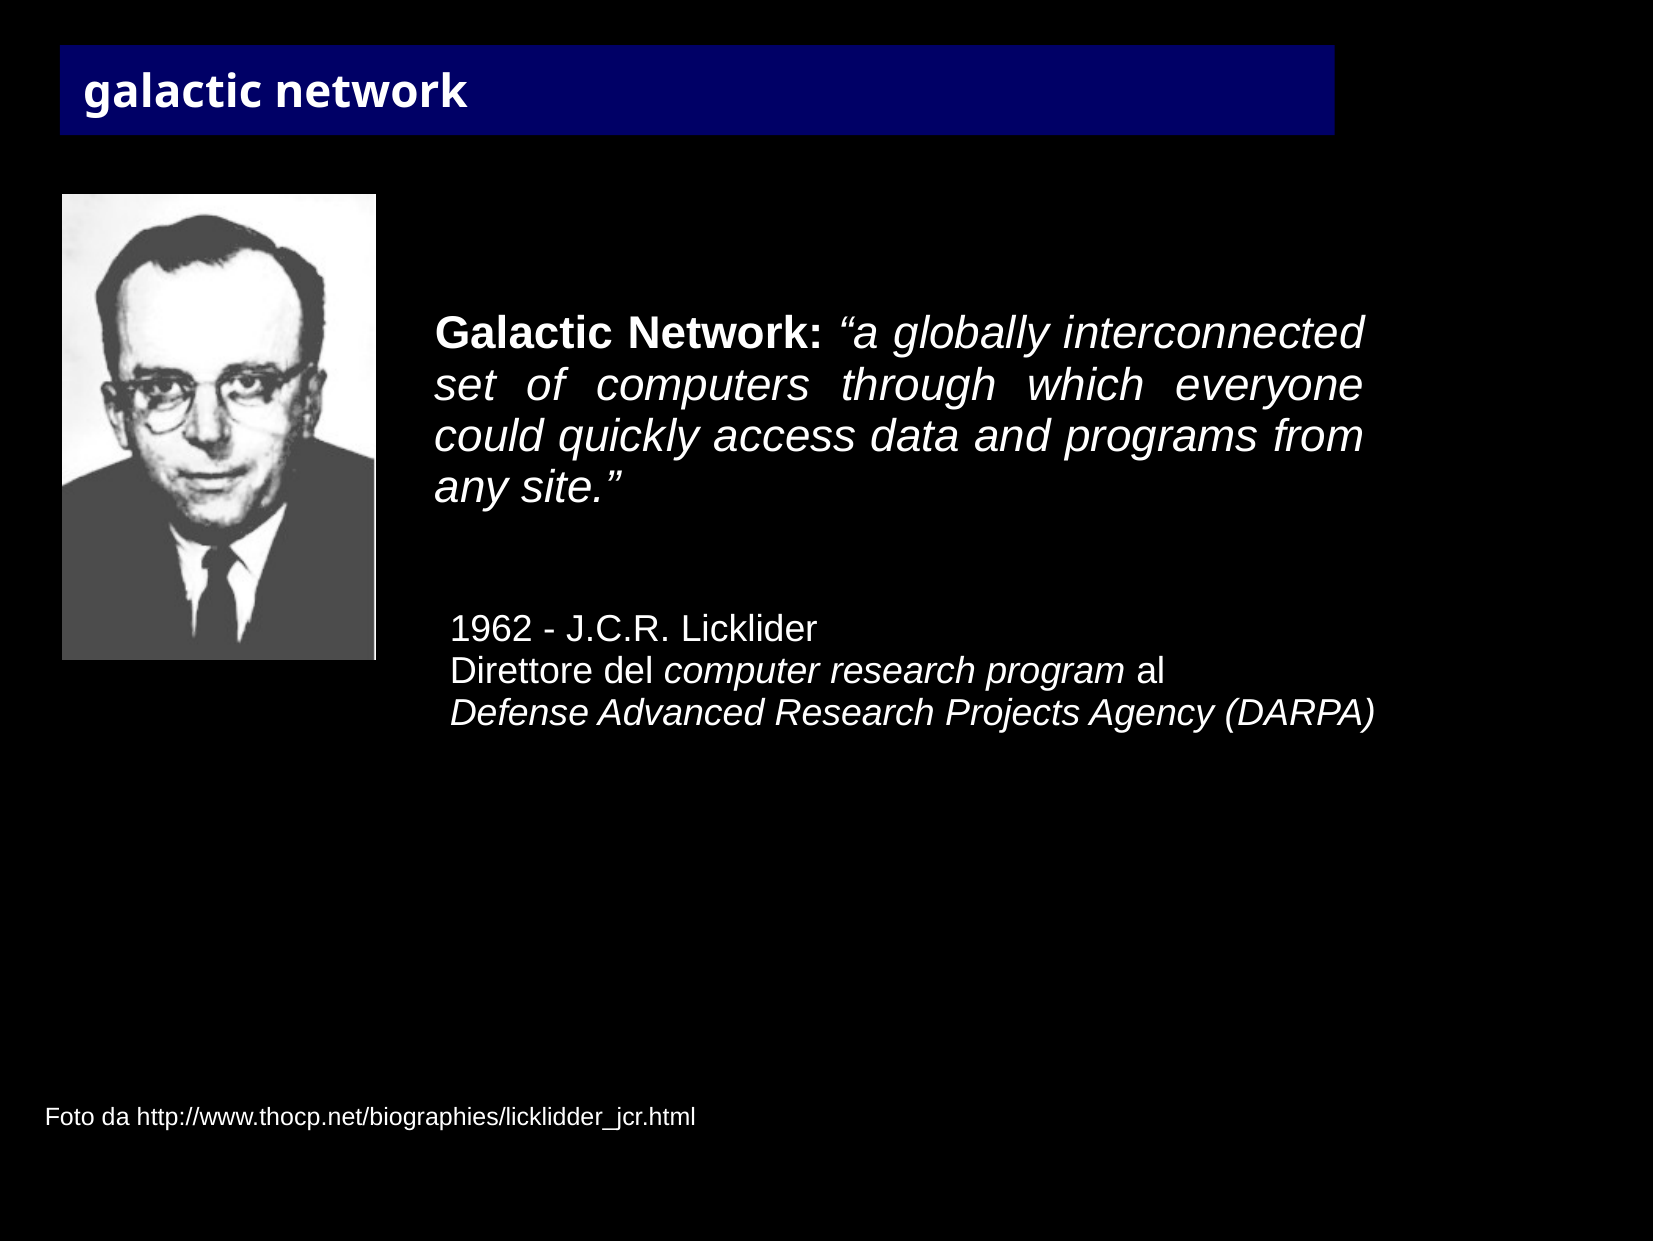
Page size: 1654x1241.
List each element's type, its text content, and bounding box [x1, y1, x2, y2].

list galactic network [59, 45, 1335, 136]
text_box [30, 1095, 1396, 1166]
text_box Foto da http://www.thocp.net/biographies/licklidder_jcr.html [30, 1095, 712, 1138]
text_box Galactic Network: “a globally interconnected set of computers through which everyone could quickly access data and programs from any site.” [420, 300, 1381, 520]
picture [62, 194, 376, 661]
text_box 1962 - J.C.R. Licklider Direttore del computer research program al Defense Advanced Research Projects Agency (DARPA) [435, 600, 1391, 741]
